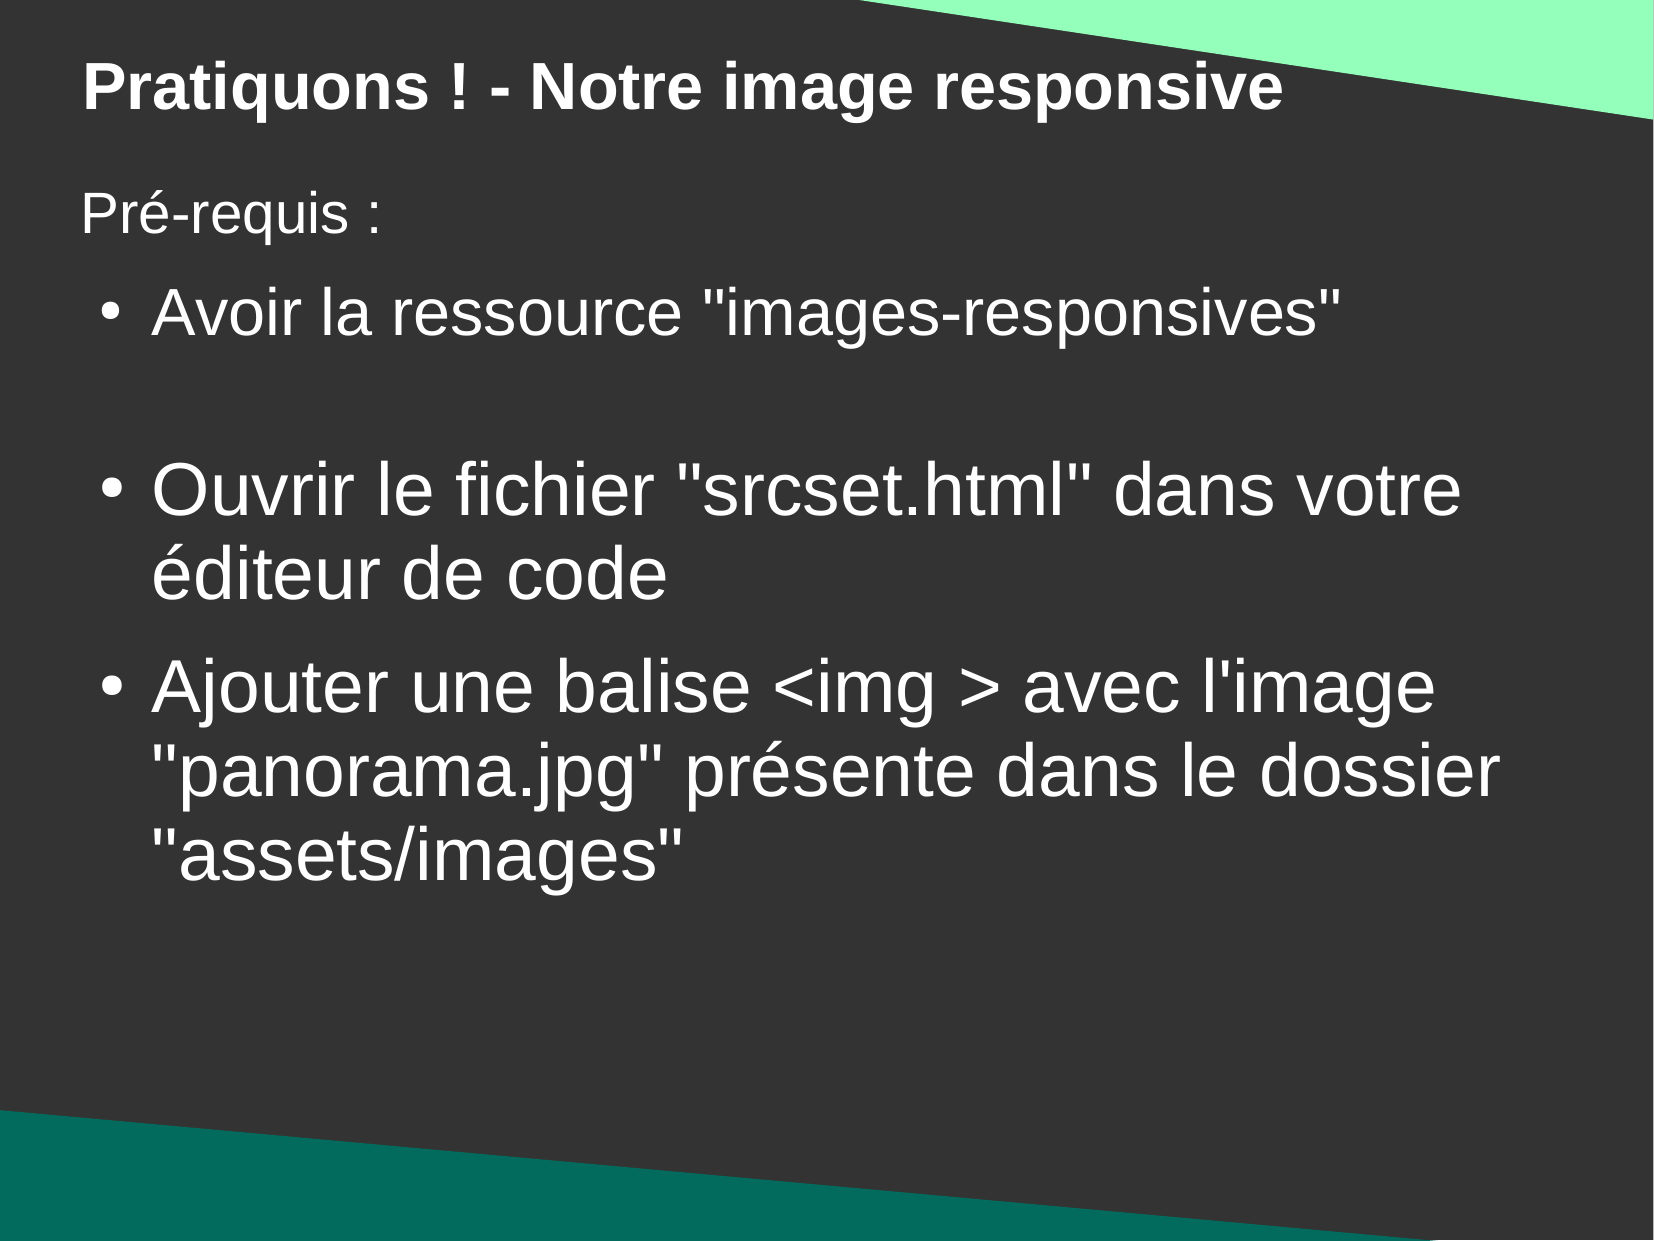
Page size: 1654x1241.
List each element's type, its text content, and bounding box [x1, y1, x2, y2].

text_box [859, 0, 1654, 120]
list Pré-requis : Avoir la ressource "images-responsives" [80, 180, 1620, 355]
list Ouvrir le fichier "srcset.html" dans votre éditeur de code Ajouter une balise <img > avec l'image "panorama.jpg" présente dans le dossier "assets/images" [80, 447, 1605, 1004]
title Pratiquons ! - Notre image responsive [82, 49, 1571, 152]
